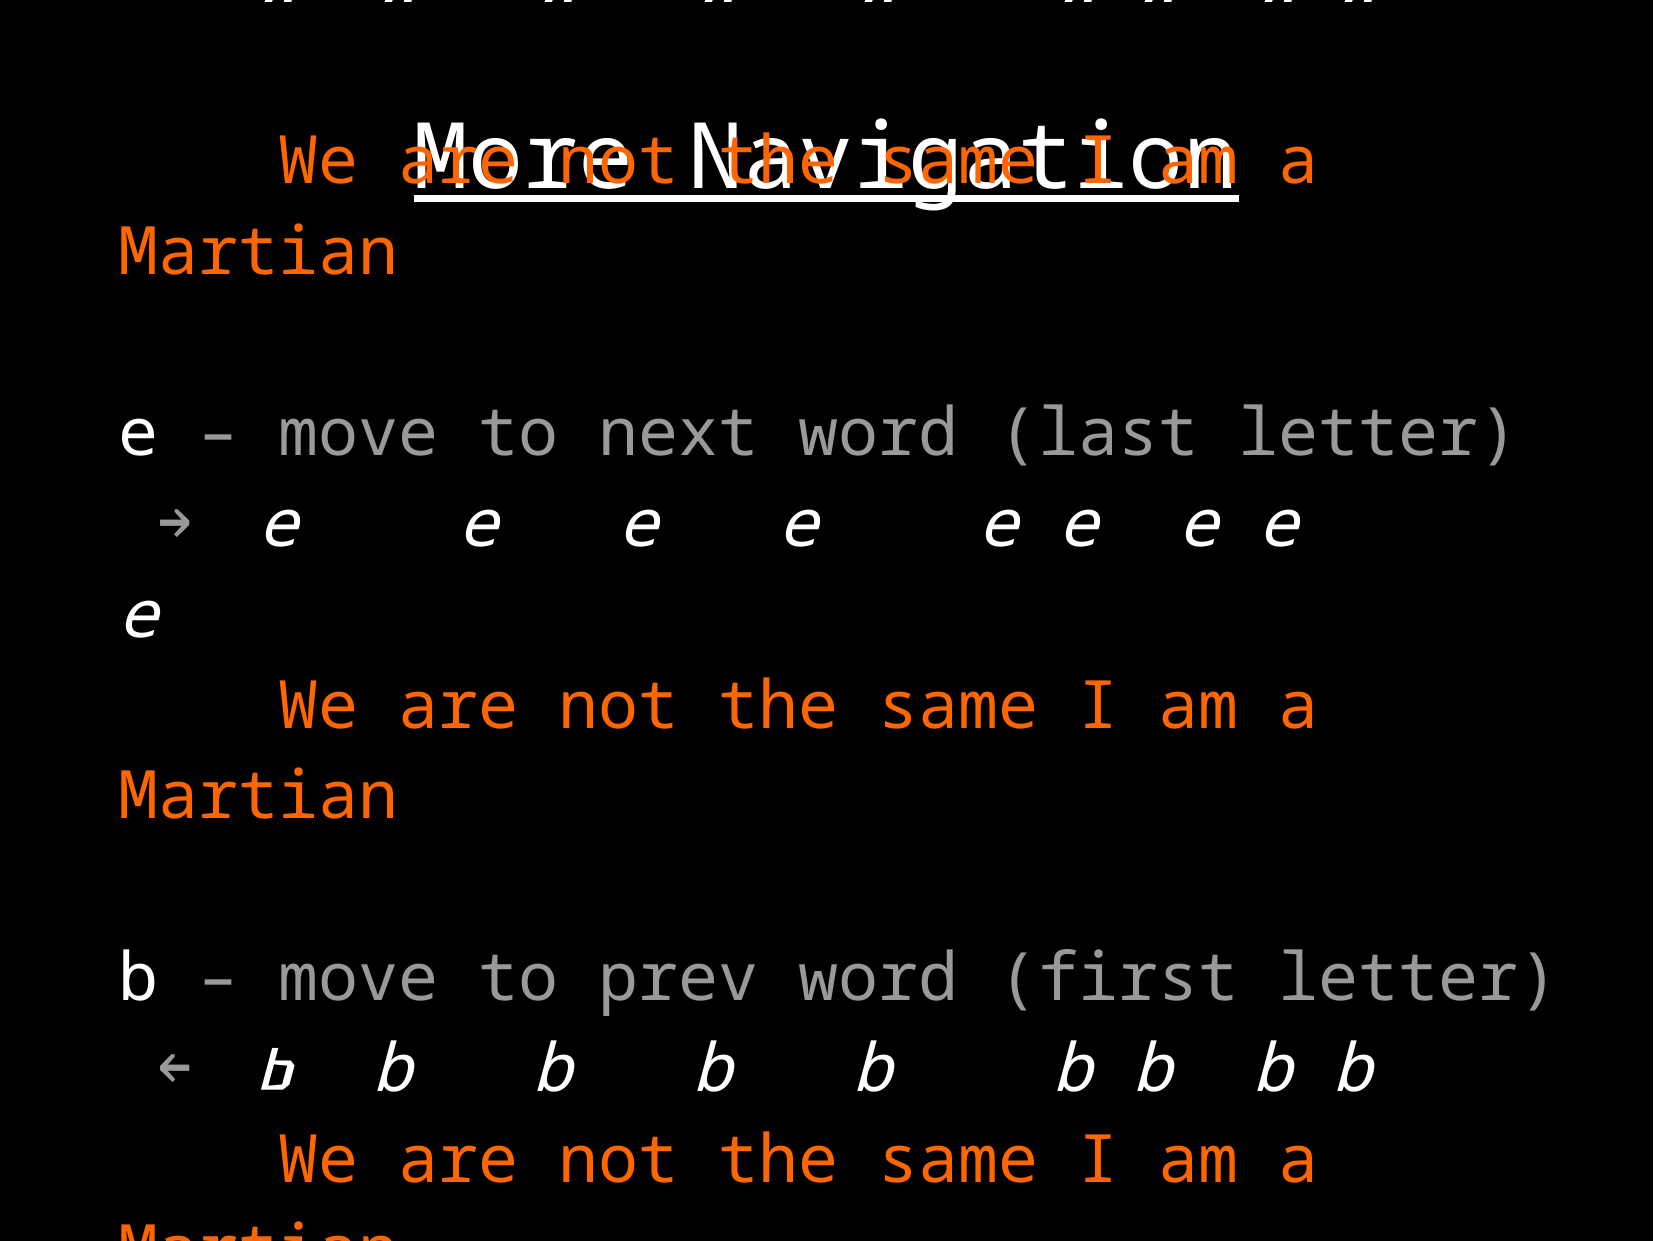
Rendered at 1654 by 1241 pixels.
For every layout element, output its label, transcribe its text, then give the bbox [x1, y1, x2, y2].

title More Navigation [82, 49, 1571, 210]
subtitle w – move to next word (first letter) → w w w w w w w w w We are not the same I am a Martian e – move to next word (last letter) → e e e e e e e e e We are not the same I am a Martian b – move to prev word (first letter) ← b b b b b b b b b We are not the same I am a Martian W, E, B – ignore punctuation (ie. foo.bar is a word) [82, 210, 1571, 1195]
